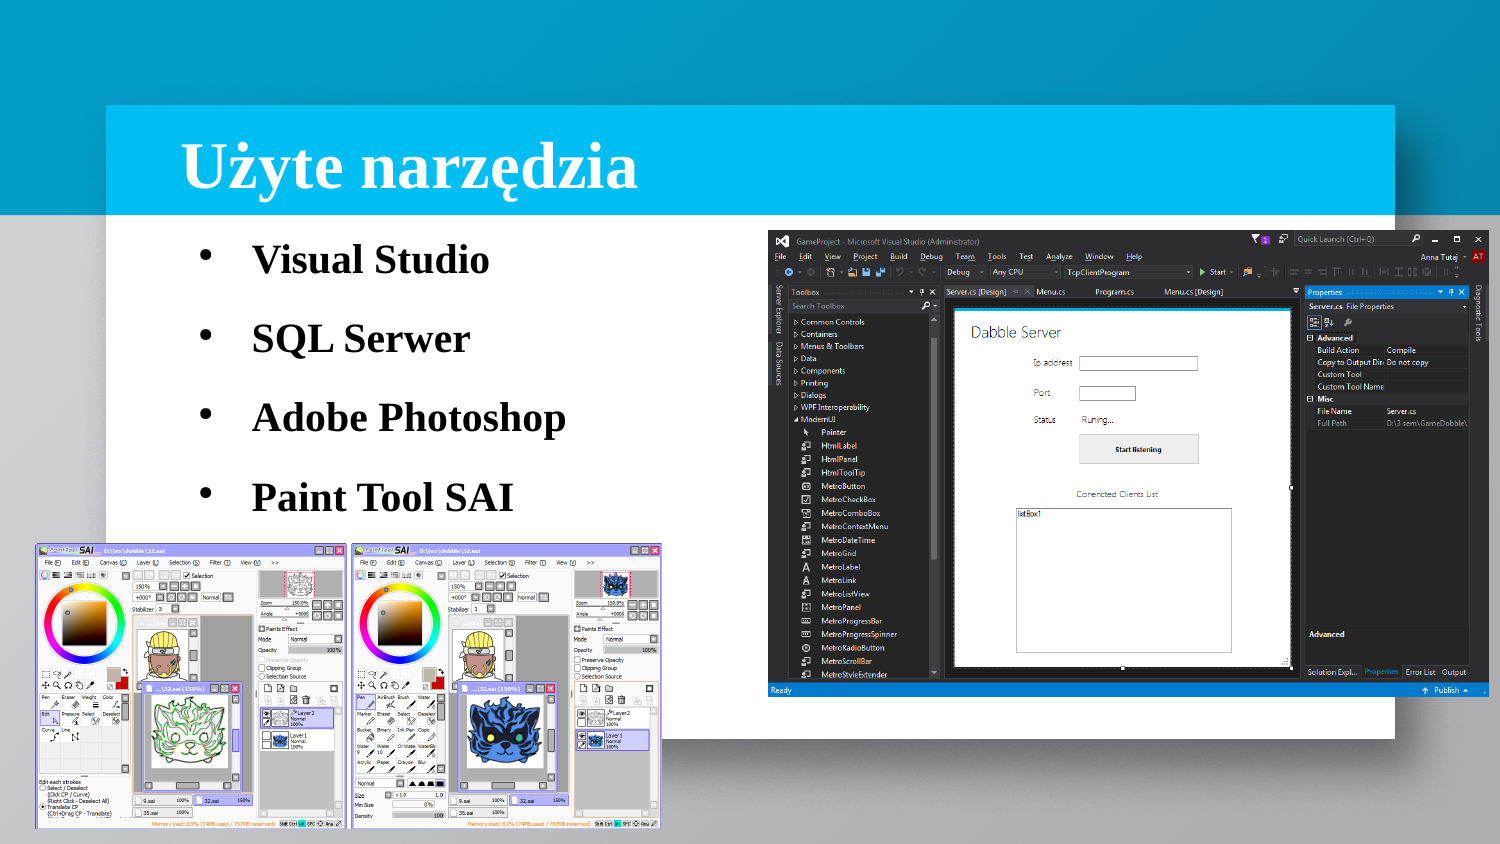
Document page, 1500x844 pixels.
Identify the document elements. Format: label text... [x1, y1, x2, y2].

title Użyte narzędzia [165, 106, 1336, 216]
picture [0, 216, 1500, 844]
text_box [248, 271, 278, 347]
list Visual Studio SQL Serwer Adobe Photoshop Paint Tool SAI [165, 216, 1336, 745]
